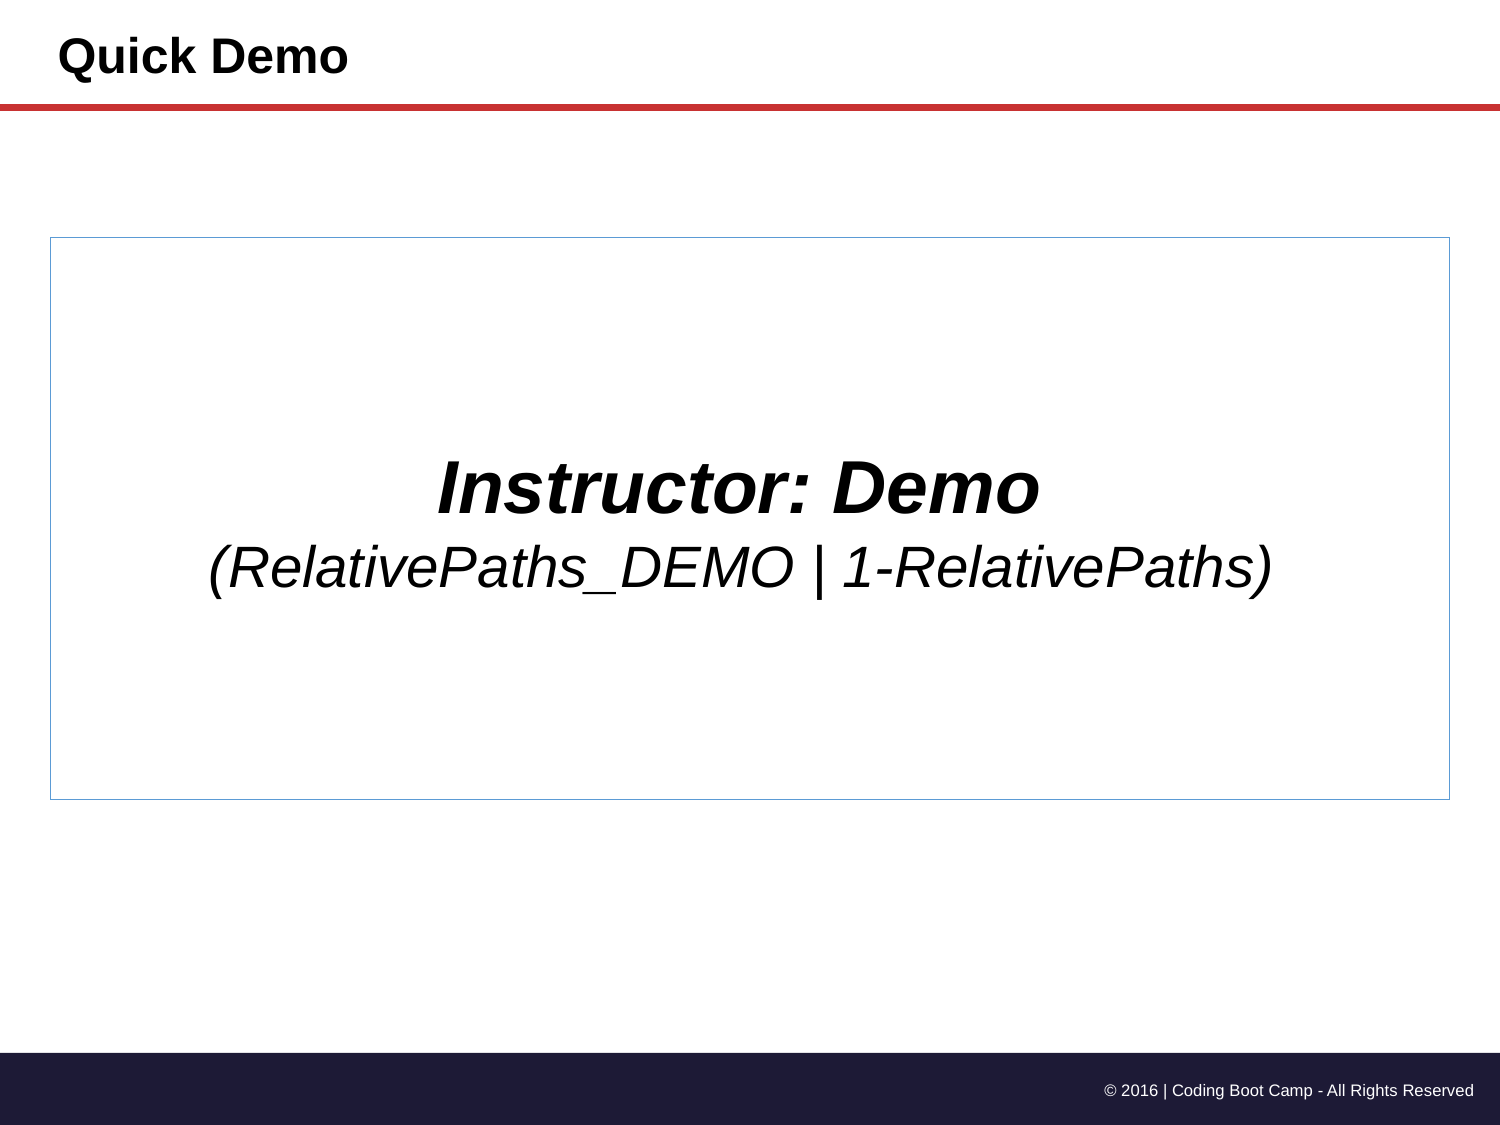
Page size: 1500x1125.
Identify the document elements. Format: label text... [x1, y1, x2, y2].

text_box Instructor: Demo (RelativePaths_DEMO | 1-RelativePaths) [50, 237, 1450, 800]
title Quick Demo [50, 0, 948, 108]
